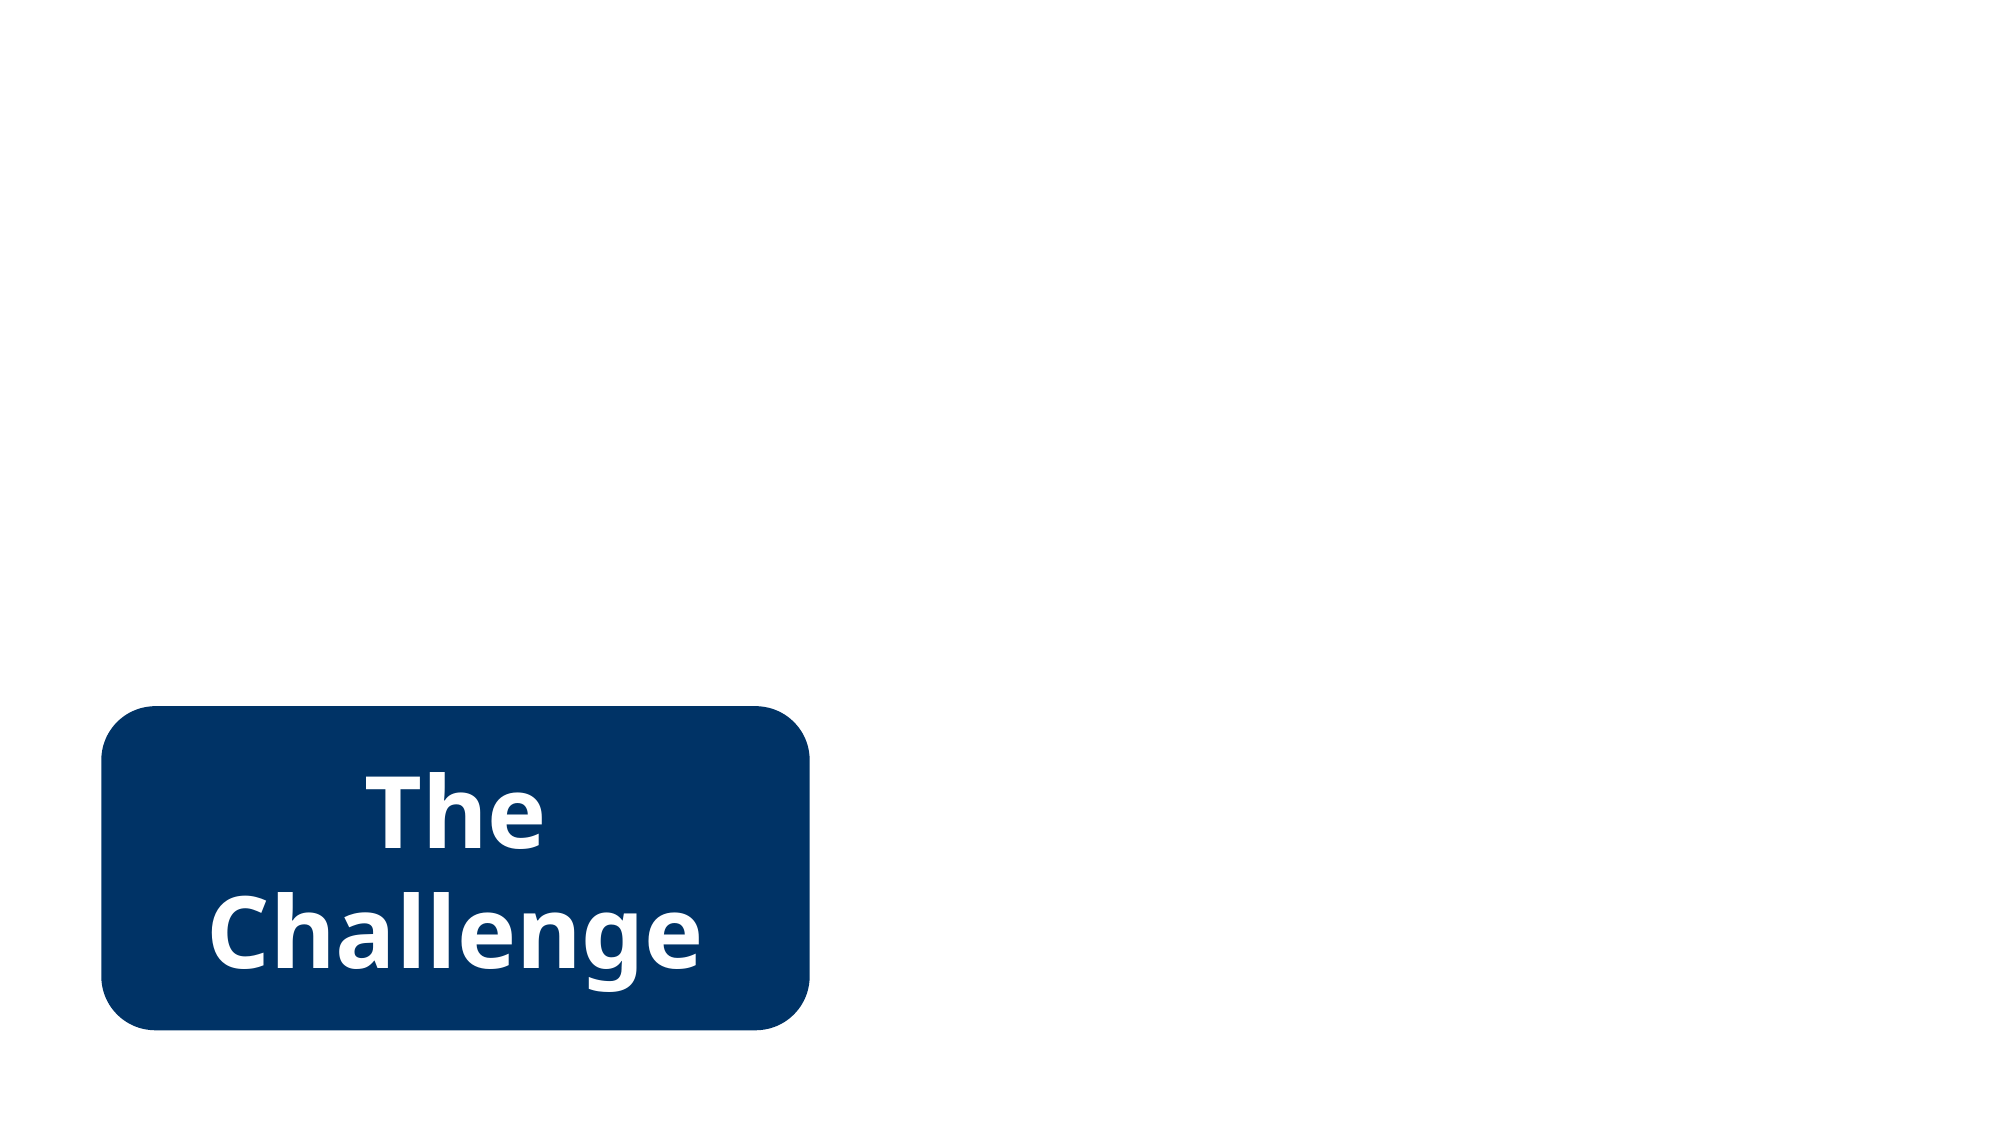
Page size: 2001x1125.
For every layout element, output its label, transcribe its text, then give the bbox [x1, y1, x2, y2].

text_box The Challenge [101, 706, 810, 1031]
